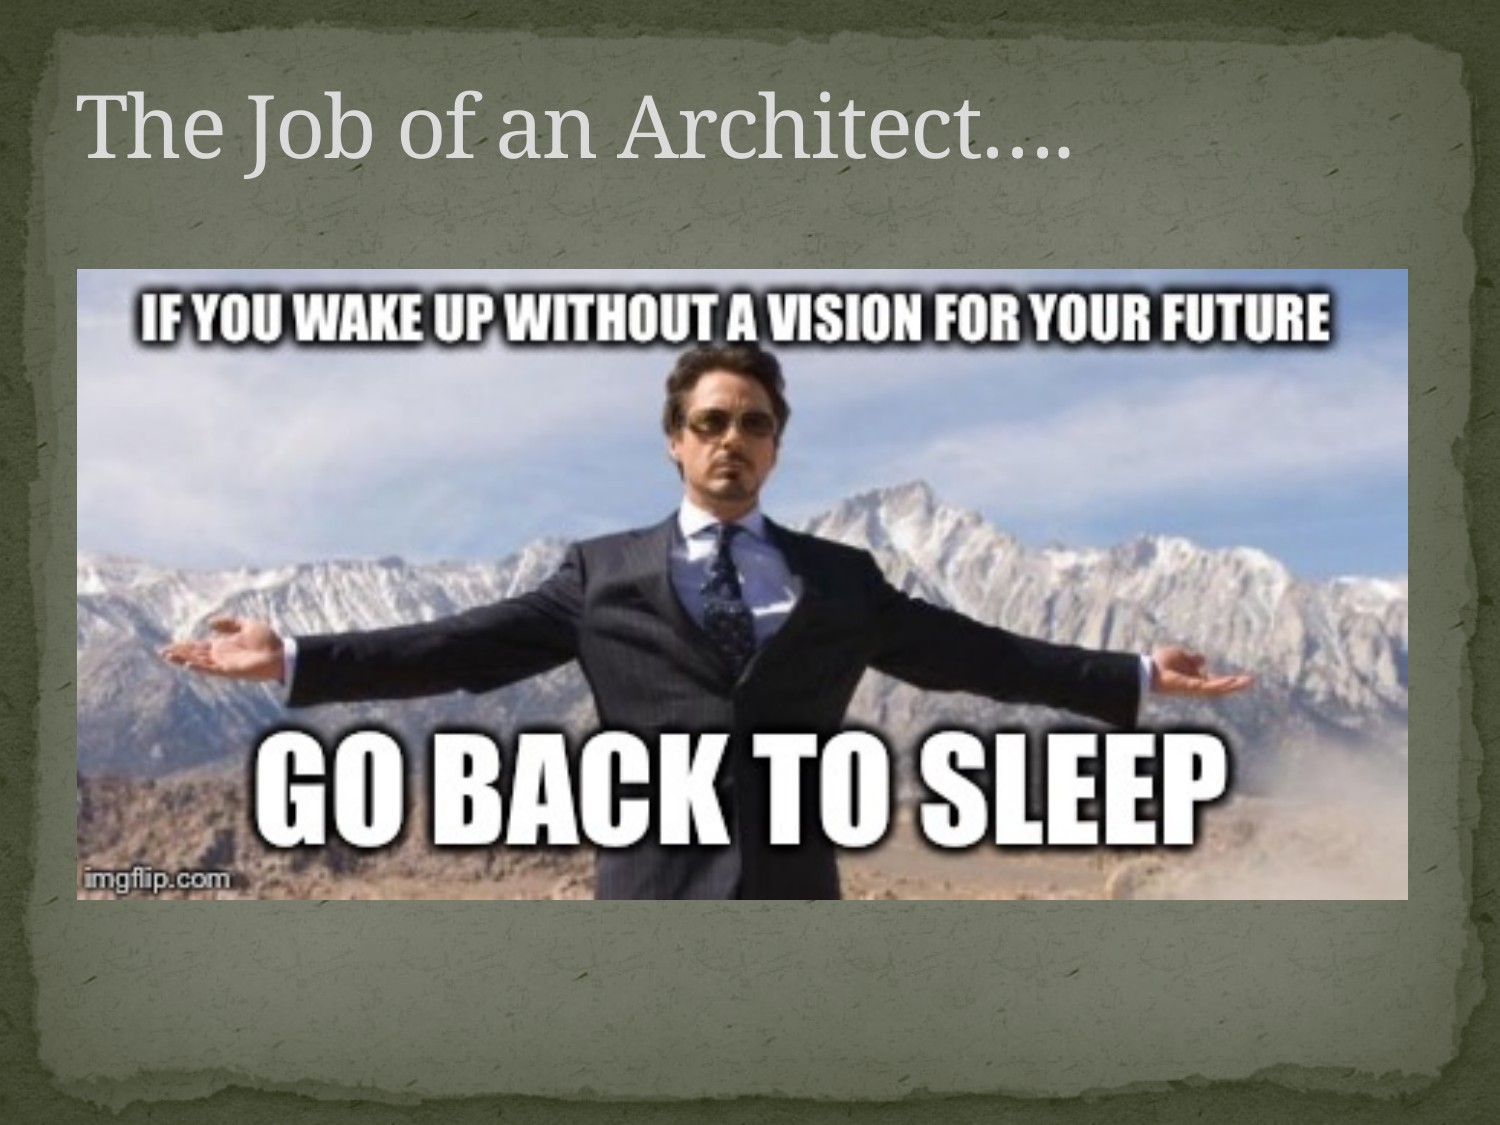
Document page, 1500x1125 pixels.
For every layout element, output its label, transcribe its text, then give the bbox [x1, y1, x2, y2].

title The Job of an Architect…. [74, 24, 1425, 225]
picture [0, 0, 1500, 1125]
